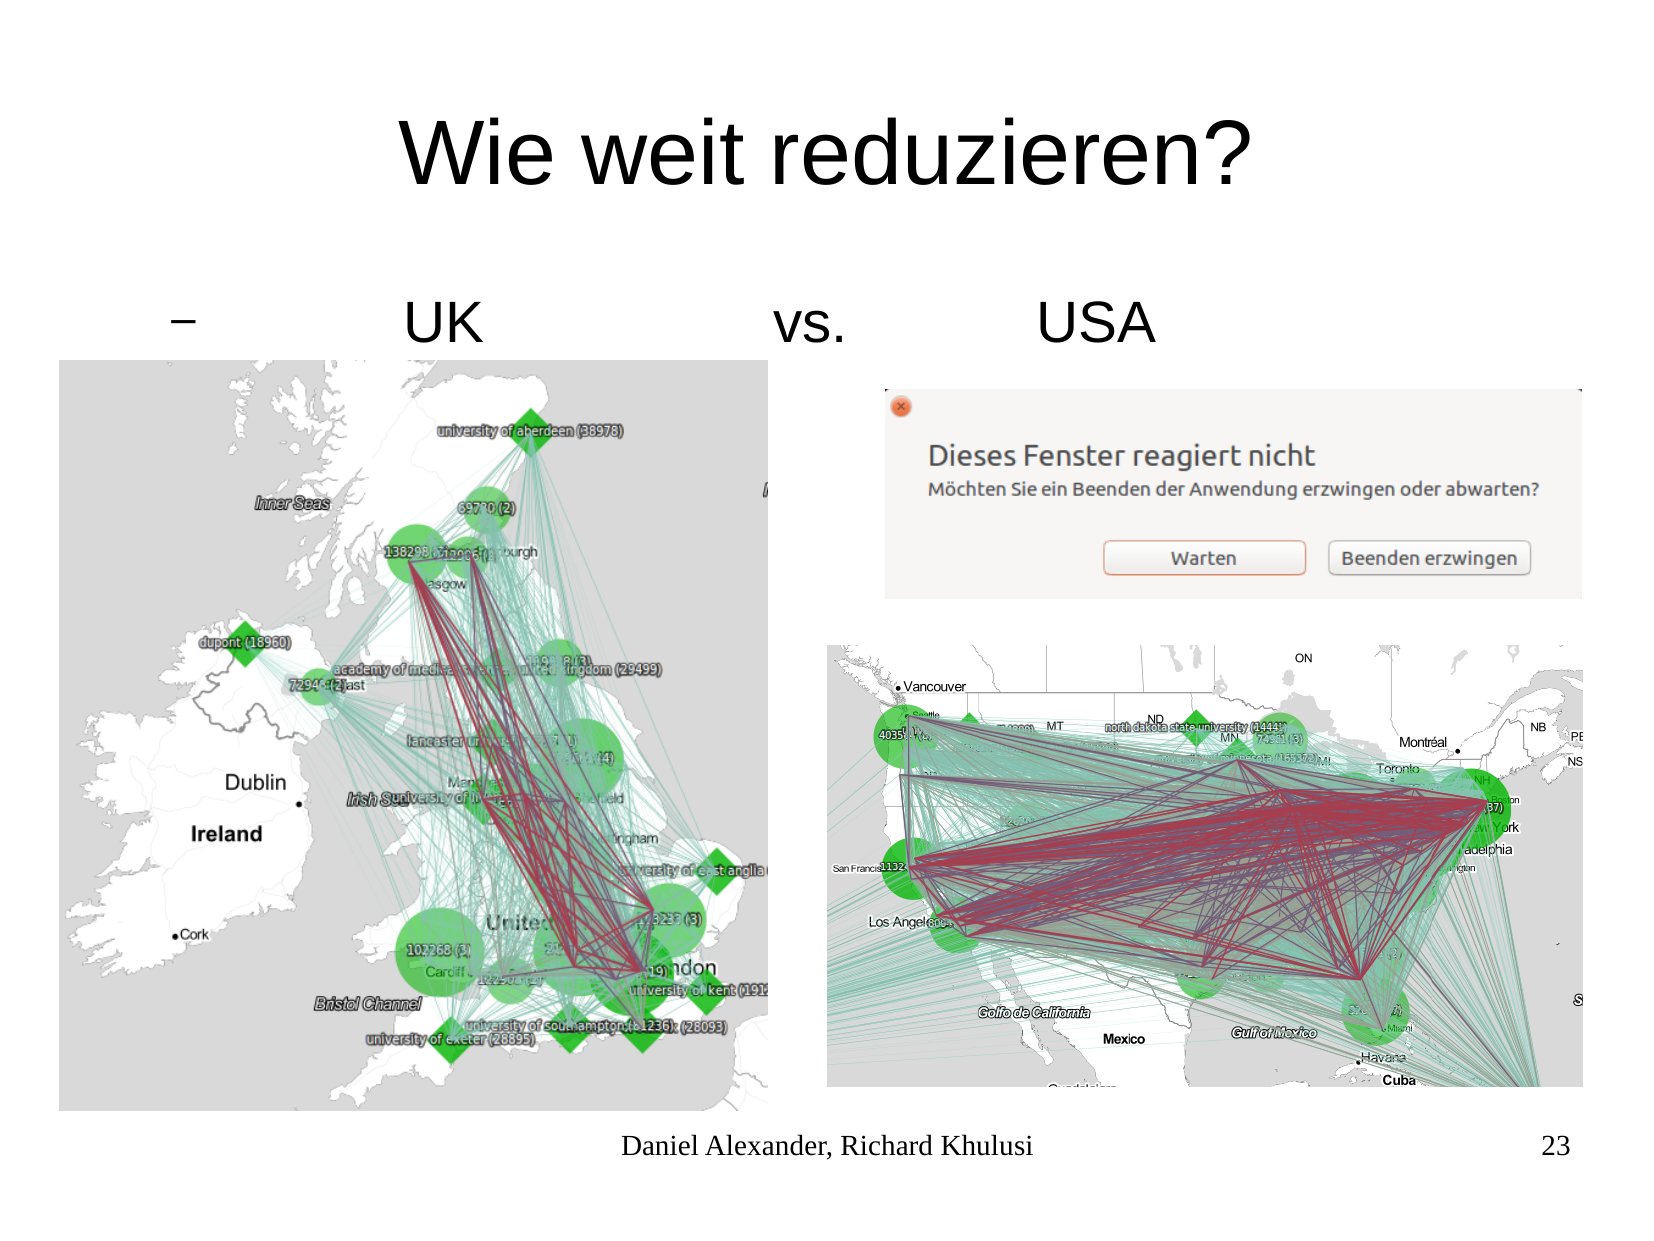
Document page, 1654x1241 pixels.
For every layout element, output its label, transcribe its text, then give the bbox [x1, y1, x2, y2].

list UK vs. USA [82, 290, 1571, 1010]
picture [59, 360, 768, 1111]
title Wie weit reduzieren? [82, 49, 1571, 257]
picture [827, 645, 1583, 1087]
picture [885, 389, 1582, 599]
